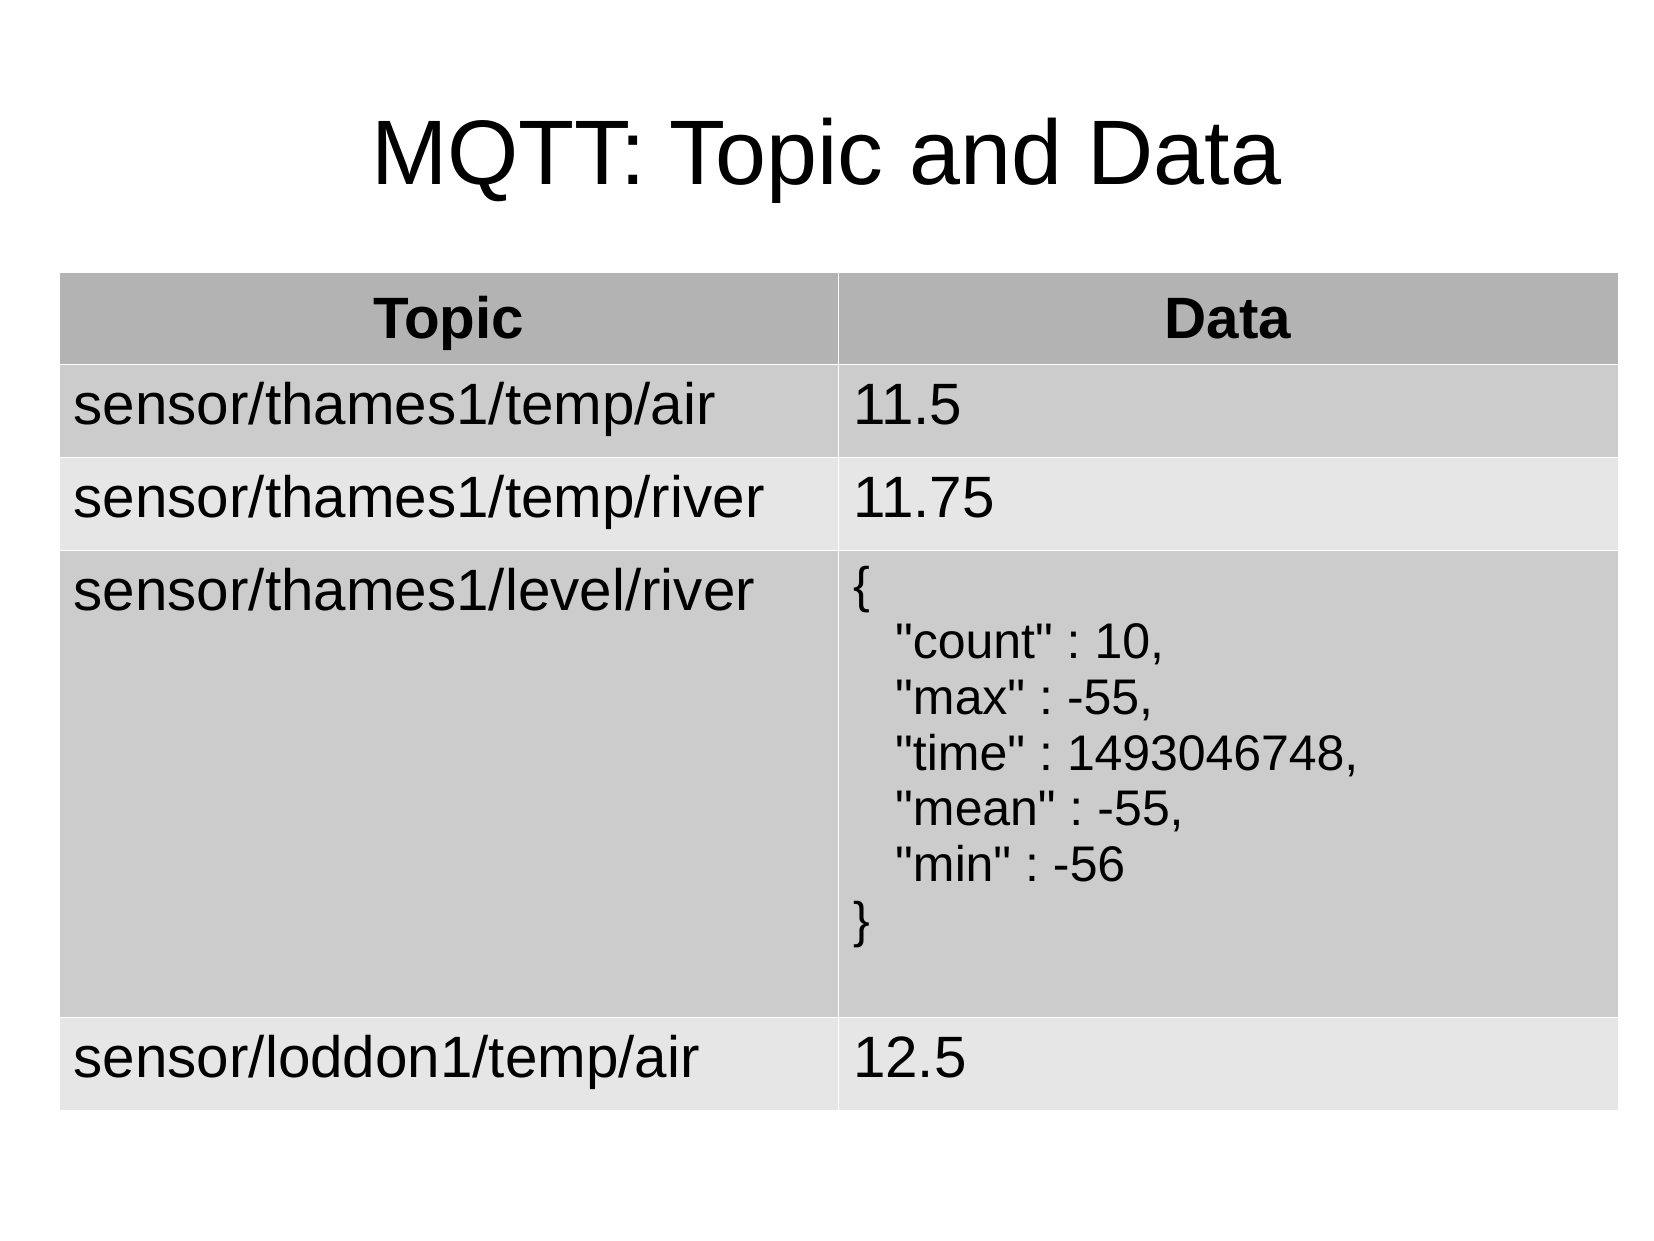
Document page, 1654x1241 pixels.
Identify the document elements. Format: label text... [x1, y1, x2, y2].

table_cell 11.5 [839, 365, 1618, 457]
table_cell 12.5 [839, 1018, 1618, 1110]
table_header Data [839, 273, 1618, 364]
table_cell { "count" : 10, "max" : -55, "time" : 1493046748, "mean" : -55, "min" : -56 } [839, 551, 1618, 1017]
table_cell sensor/thames1/level/river [60, 551, 838, 1017]
table_cell 11.75 [839, 458, 1618, 550]
table_cell sensor/thames1/temp/air [60, 365, 838, 457]
table_cell sensor/loddon1/temp/air [60, 1018, 838, 1110]
title MQTT: Topic and Data [82, 49, 1571, 257]
table_cell sensor/thames1/temp/river [60, 458, 838, 550]
table_header Topic [60, 273, 838, 364]
